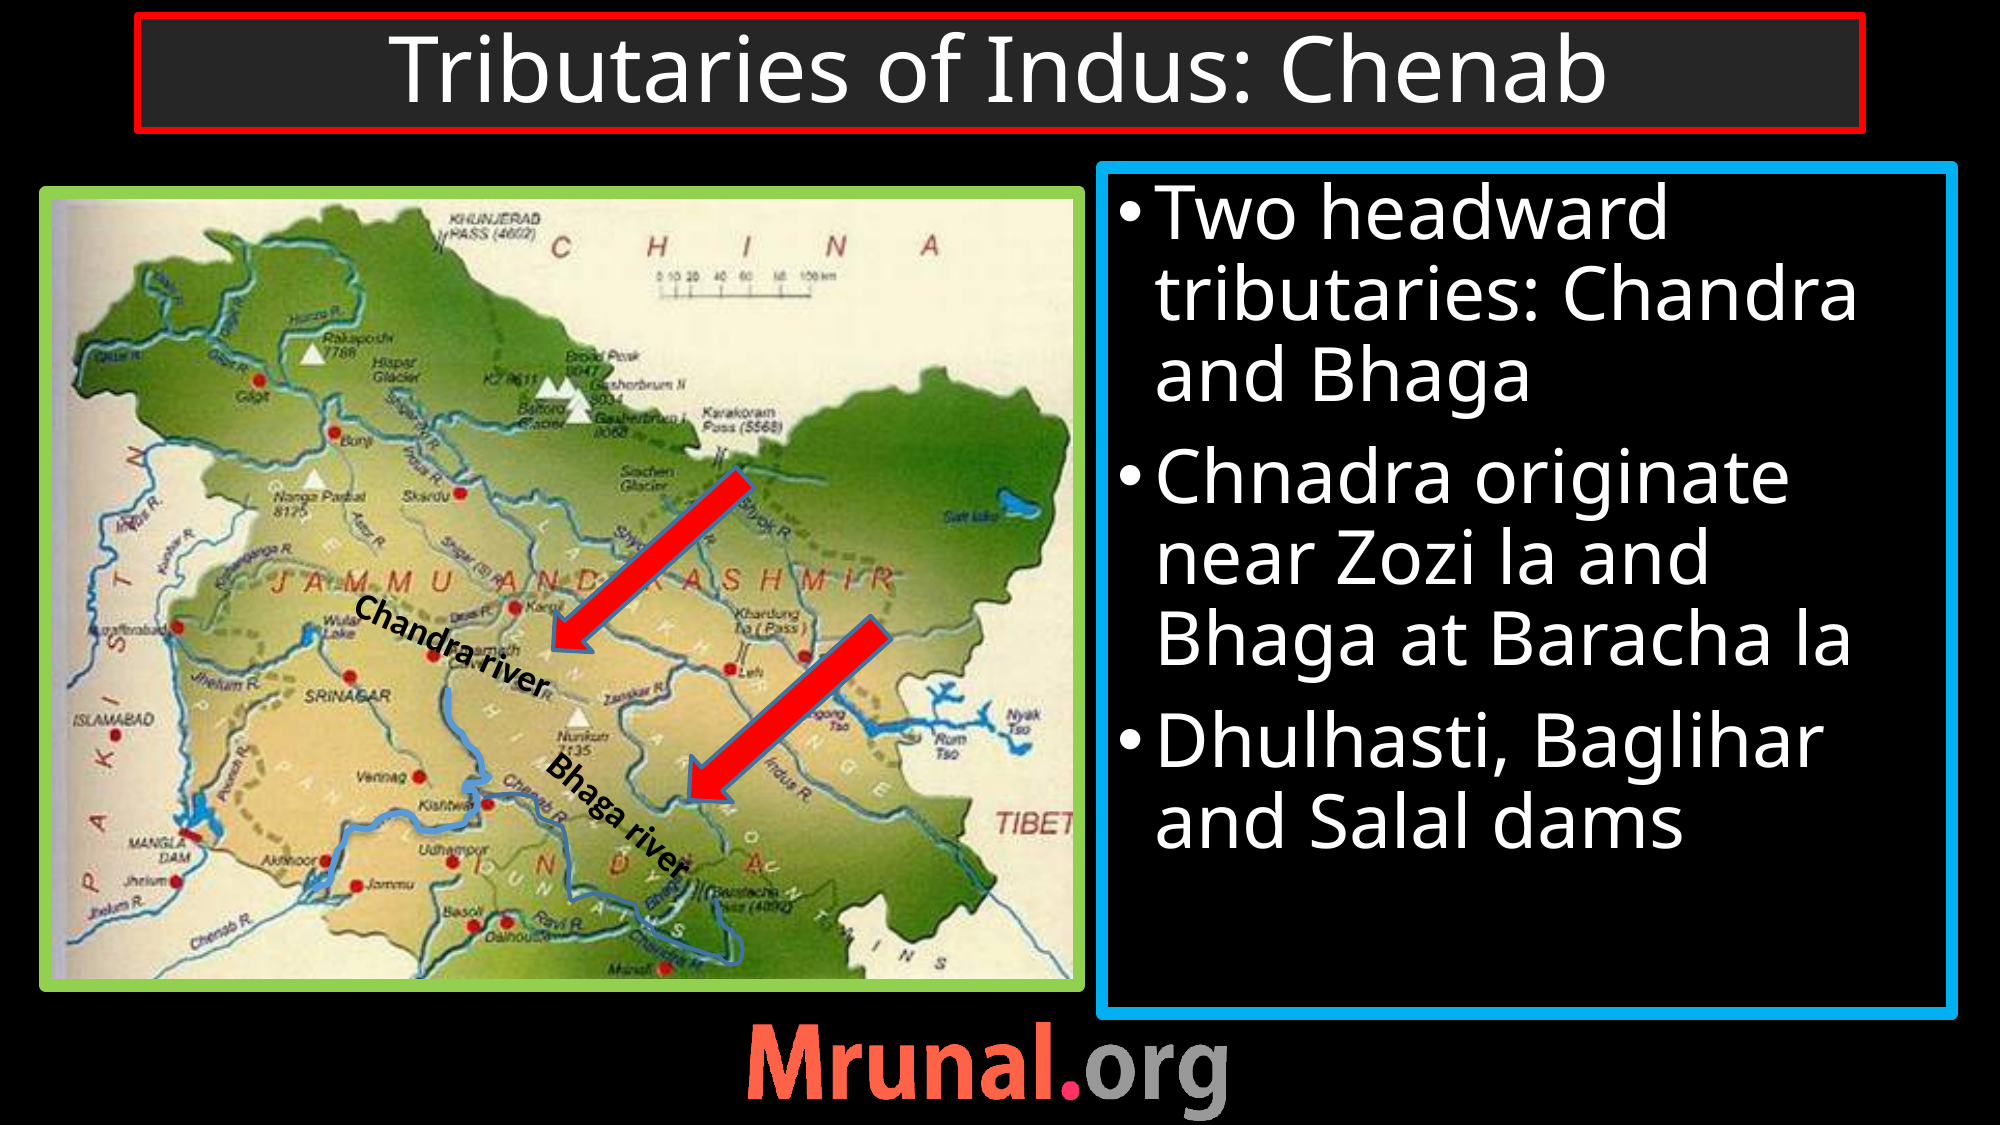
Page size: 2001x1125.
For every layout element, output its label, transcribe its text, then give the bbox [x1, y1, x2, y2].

title Tributaries of Indus: Chenab [137, 15, 1863, 131]
picture [51, 198, 1073, 980]
text_box [688, 615, 892, 803]
text_box Bhaga river [523, 725, 794, 969]
picture [741, 1005, 1230, 1125]
list Two headward tributaries: Chandra and Bhaga Chnadra originate near Zozi la and Bhaga at Baracha la Dhulhasti, Baglihar and Salal dams [1102, 167, 1953, 1014]
text_box [553, 466, 755, 653]
text_box Chandra river [332, 567, 635, 747]
